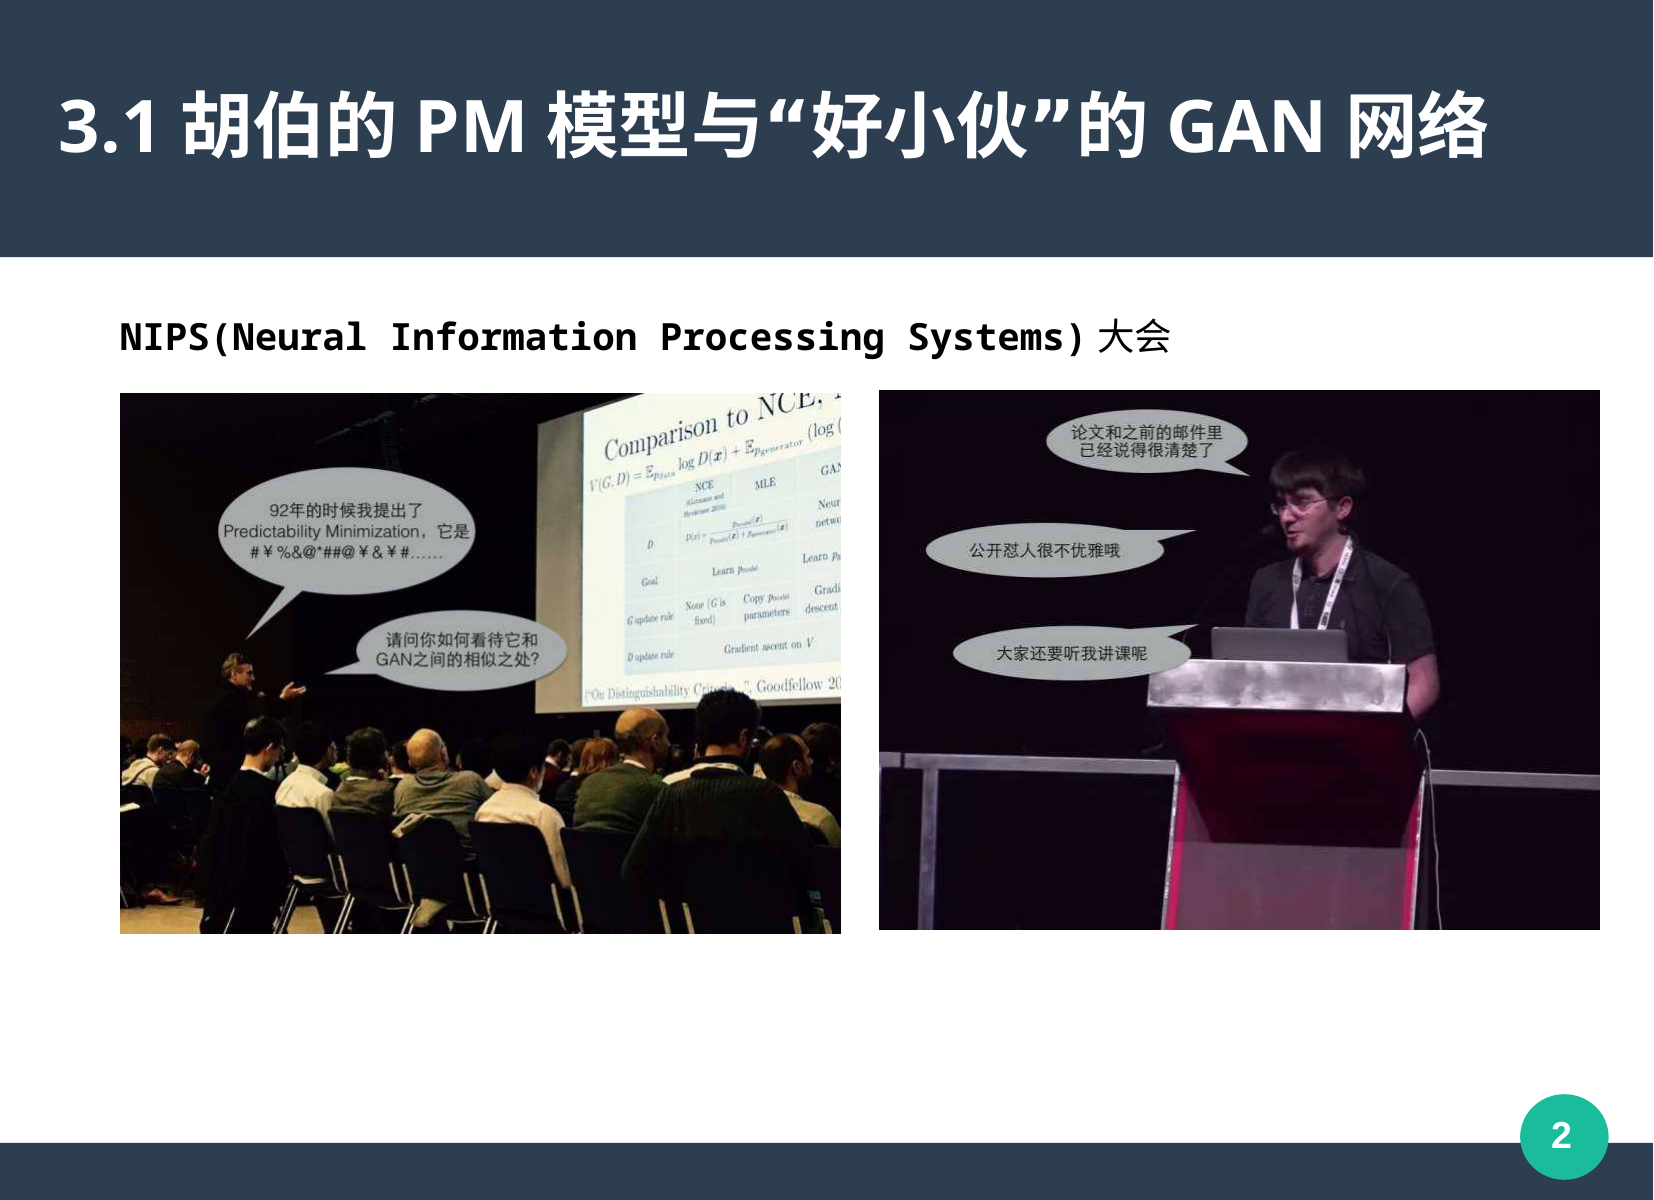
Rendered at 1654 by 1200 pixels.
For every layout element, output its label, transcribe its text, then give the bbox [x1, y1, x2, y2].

picture [879, 390, 1600, 931]
text_box NIPS(Neural Information Processing Systems)大会 [105, 299, 1240, 361]
text_box 3.1胡伯的PM模型与“好小伙”的GAN网络 [58, 47, 1594, 200]
text_box 2 [1536, 1104, 1641, 1175]
picture [120, 393, 841, 934]
